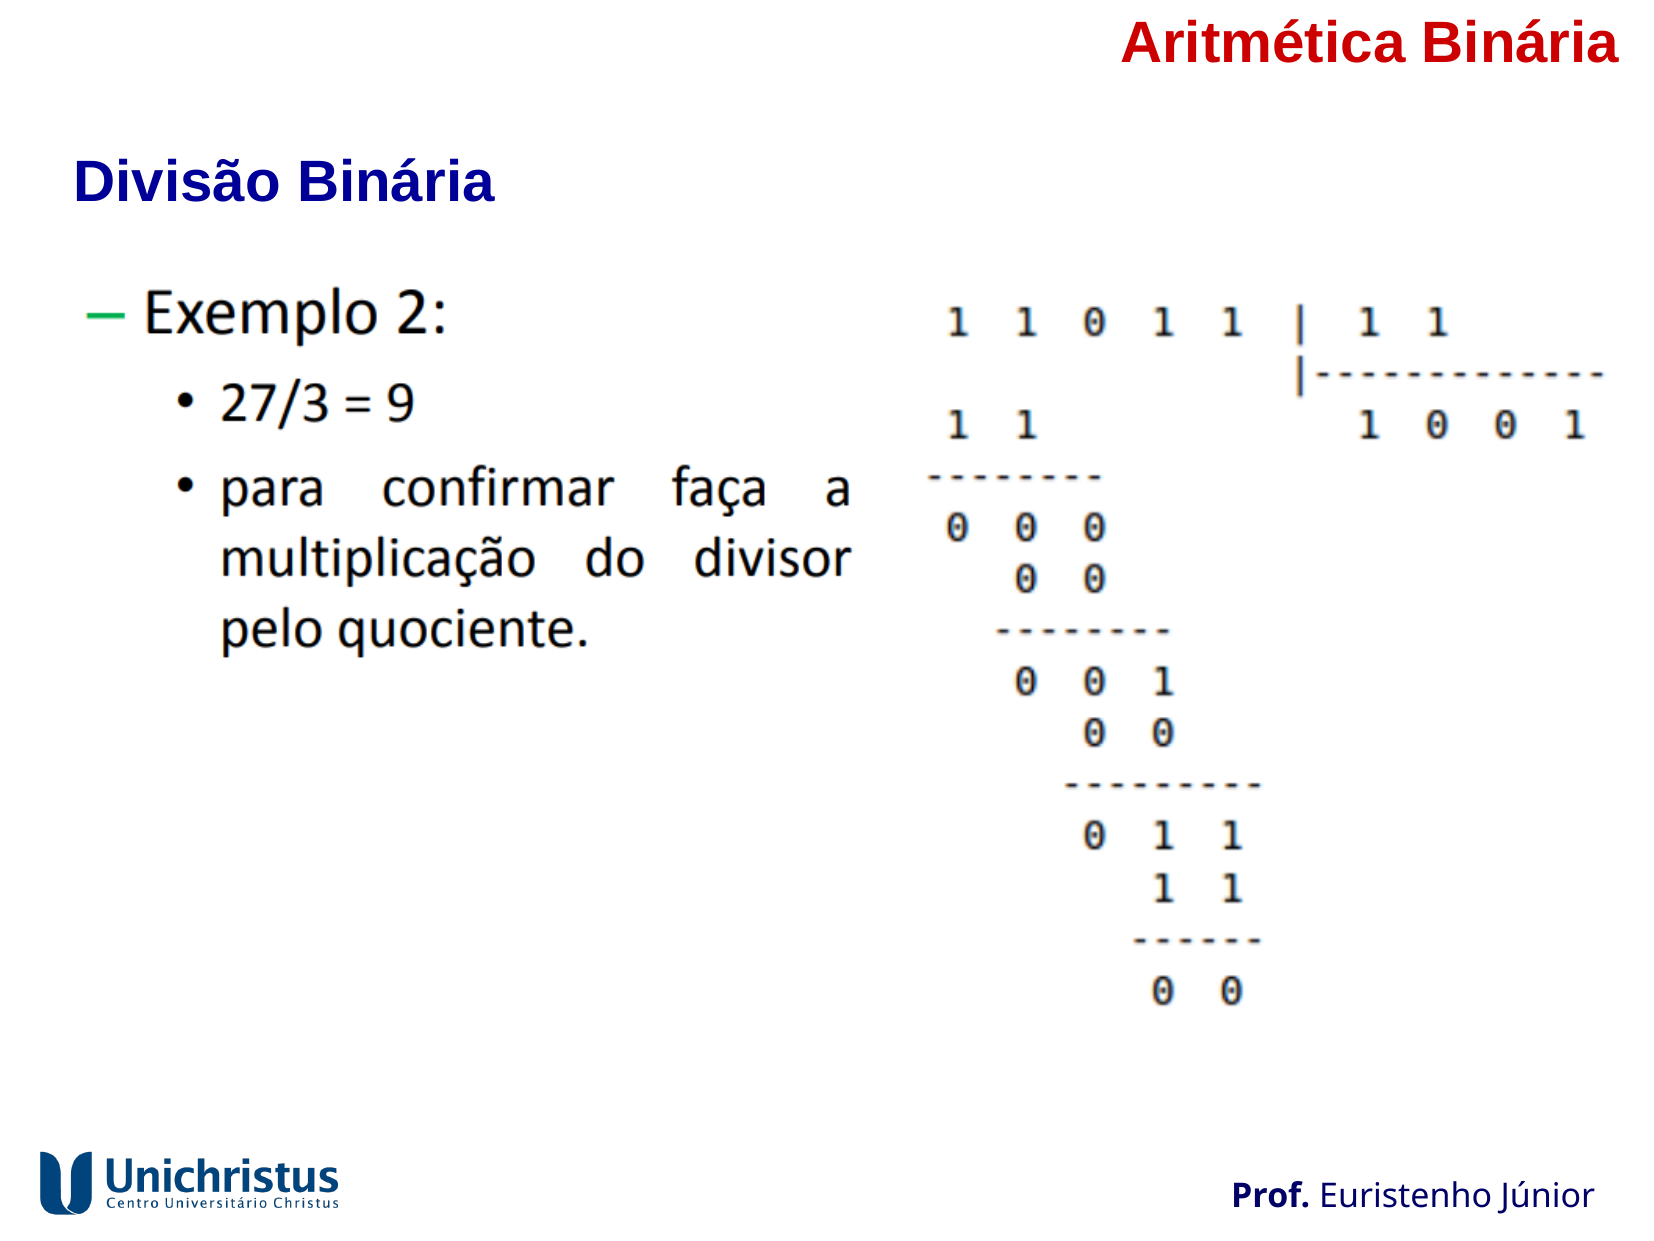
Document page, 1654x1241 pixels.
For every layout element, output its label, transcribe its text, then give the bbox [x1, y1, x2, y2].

text_box Divisão Binária [59, 141, 607, 234]
picture [913, 283, 1619, 1025]
picture [35, 1148, 343, 1217]
text_box Aritmética Binária [1105, 2, 1654, 95]
picture [47, 271, 871, 667]
text_box Prof. Euristenho Júnior [1216, 1163, 1654, 1224]
